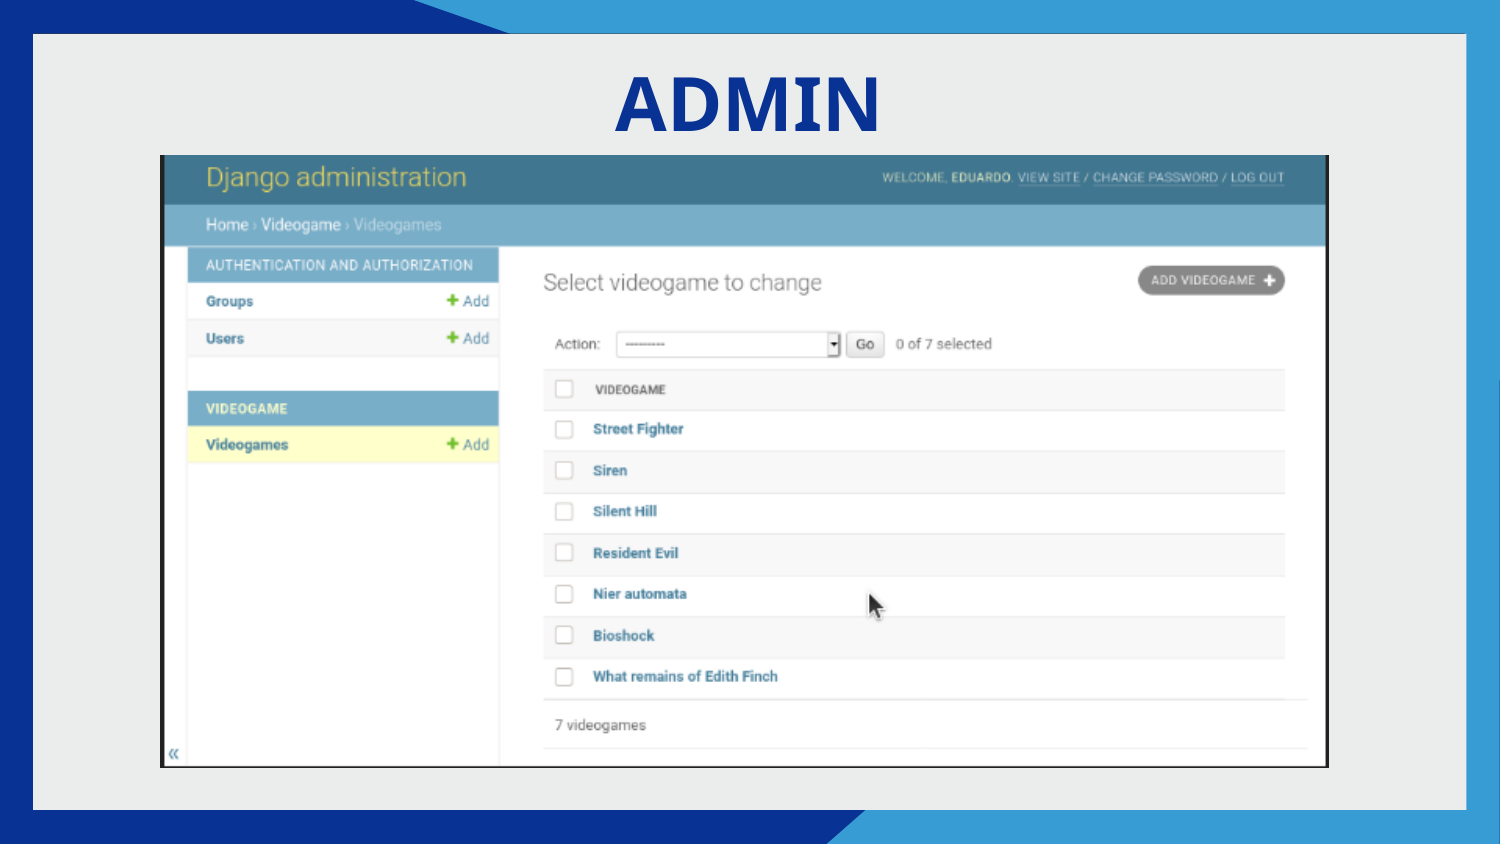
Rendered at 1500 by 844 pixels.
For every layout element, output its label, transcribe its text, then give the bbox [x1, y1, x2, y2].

title ADMIN [34, 36, 1466, 178]
picture [160, 155, 1329, 768]
